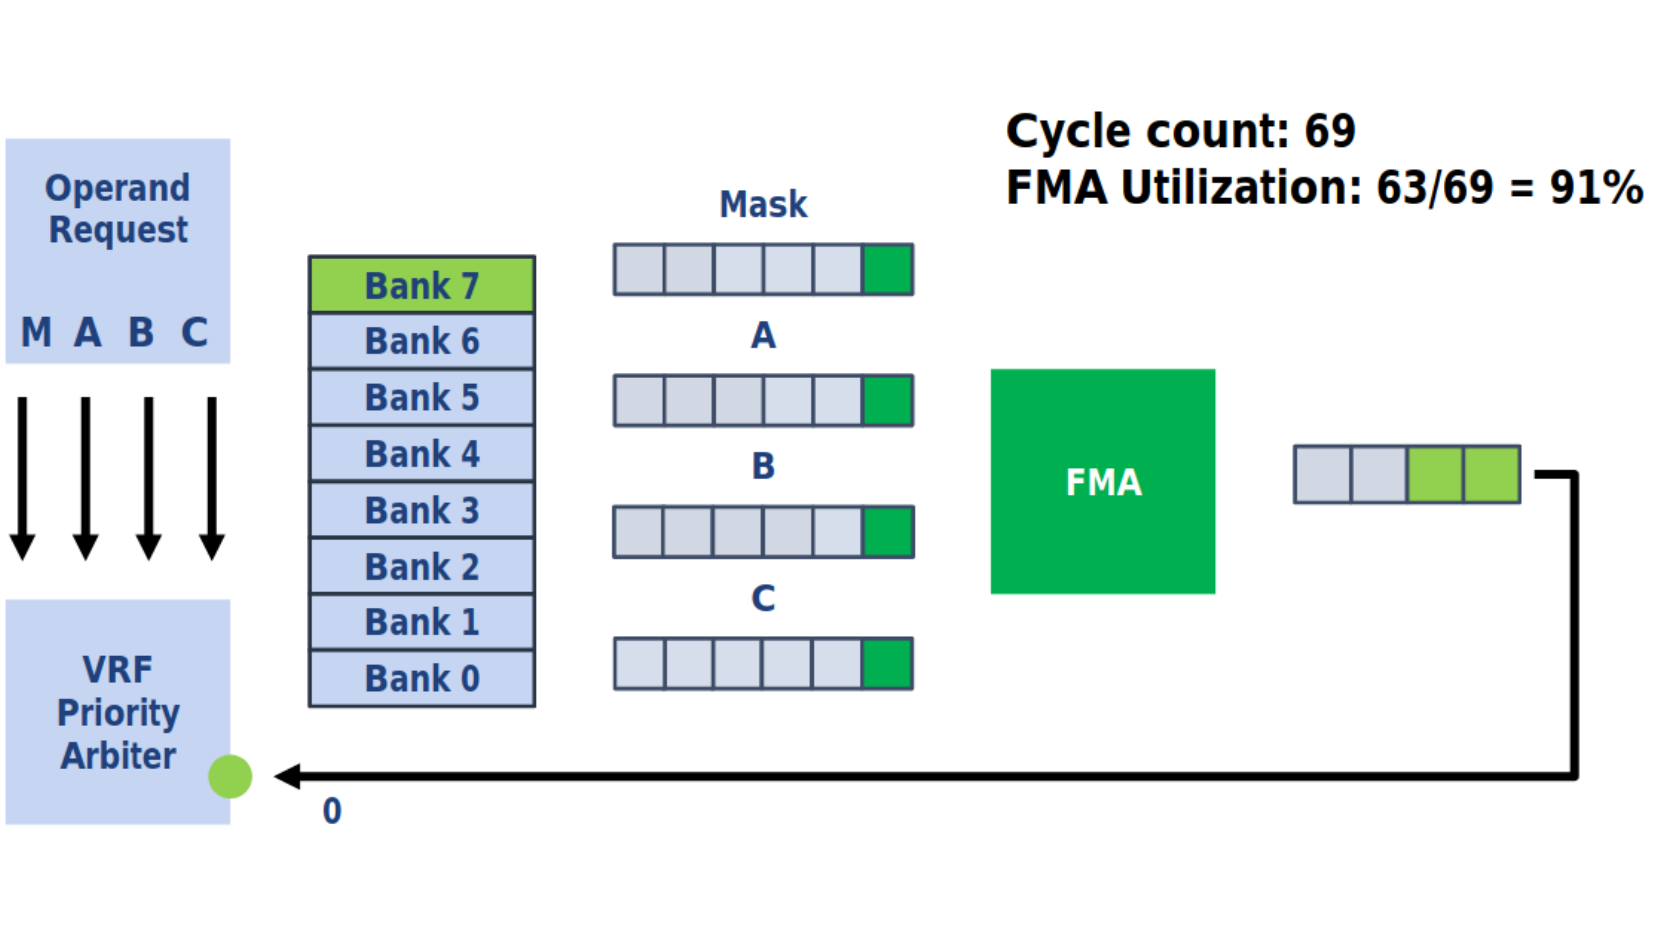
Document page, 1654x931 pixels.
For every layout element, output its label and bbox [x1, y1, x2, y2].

picture [0, 88, 1654, 827]
